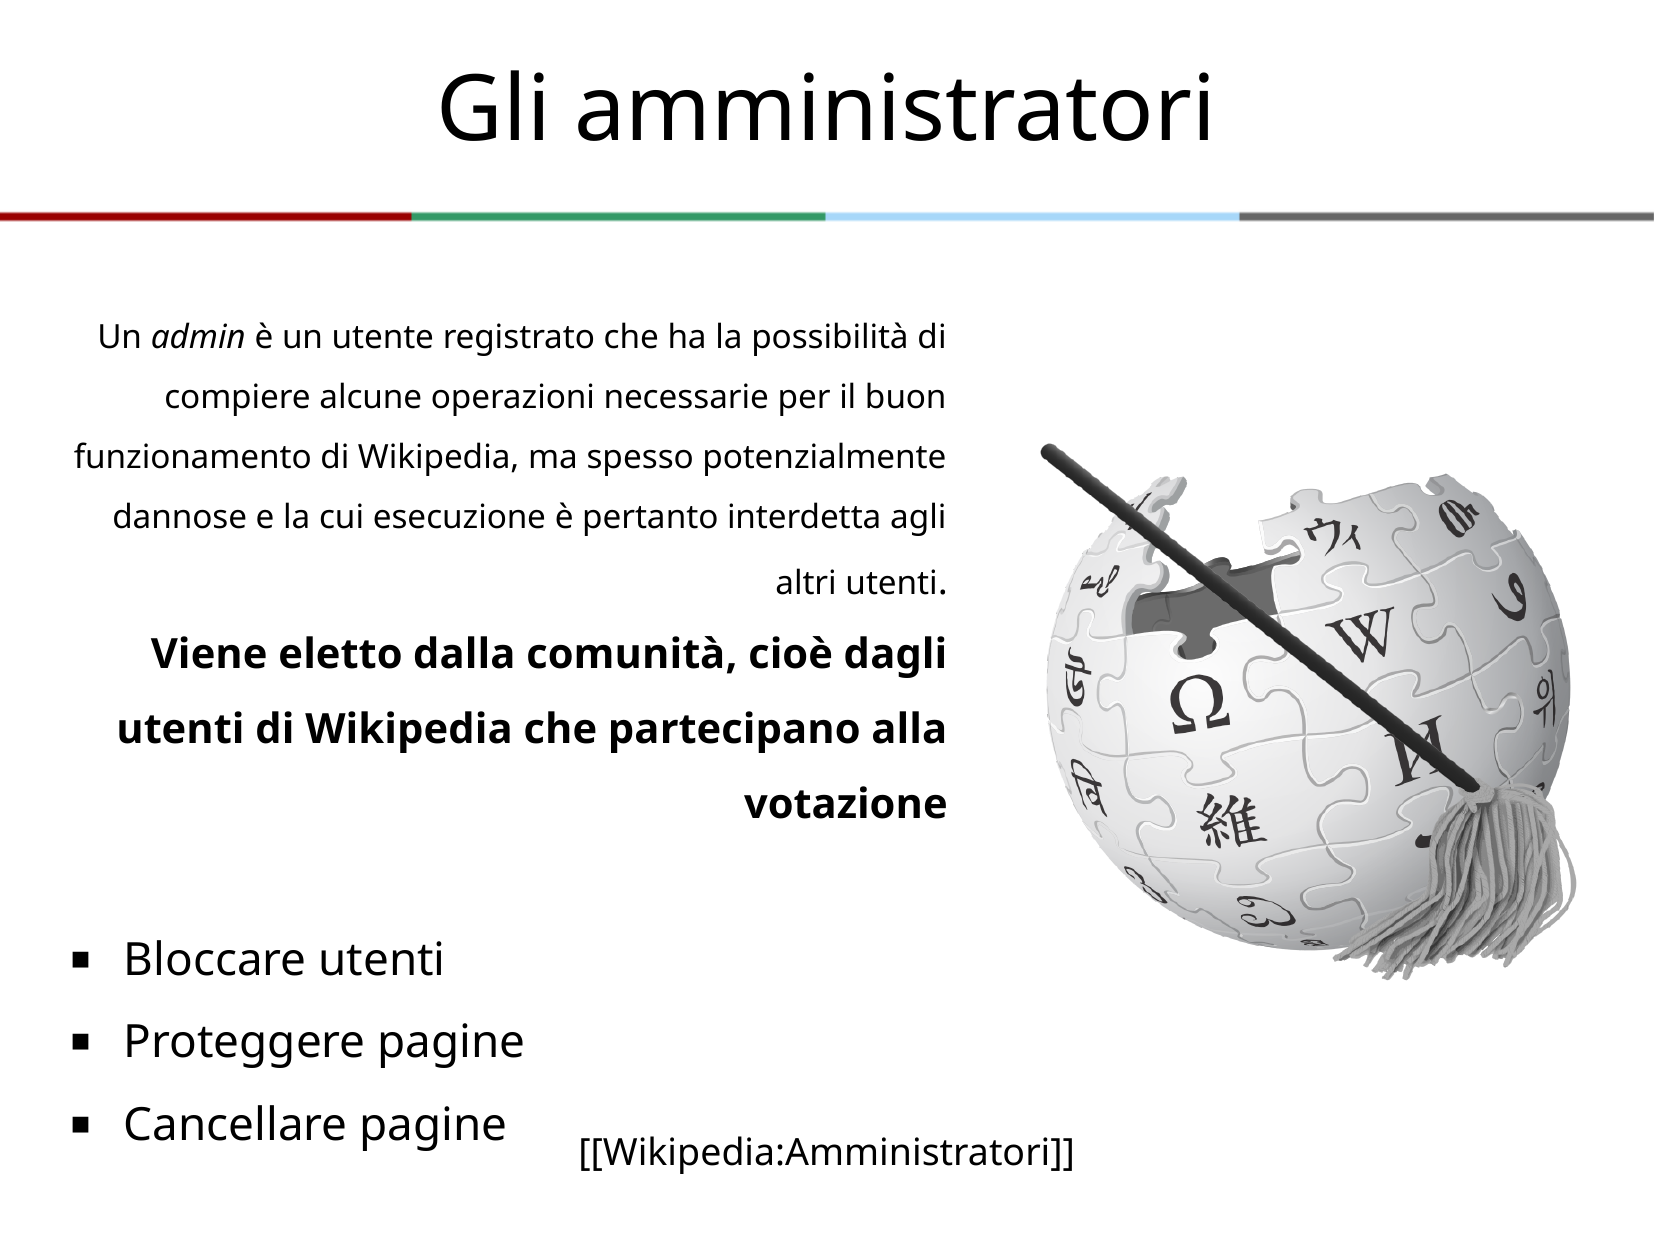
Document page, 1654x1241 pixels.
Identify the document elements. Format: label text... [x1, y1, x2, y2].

text_box [[Wikipedia:Amministratori]] [106, 1128, 1548, 1187]
text_box Gli amministratori [82, 0, 1571, 200]
picture [1039, 442, 1577, 981]
picture [0, 200, 1654, 235]
text_box Un admin è un utente registrato che ha la possibilità di compiere alcune operazioni necessarie per il buon funzionamento di Wikipedia, ma spesso potenzialmente dannose e la cui esecuzione è pertanto interdetta agli altri utenti. Viene eletto dalla comunità, cioè dagli utenti di Wikipedia che partecipano alla votazione Bloccare utenti Proteggere pagine Cancellare pagine [53, 295, 948, 1205]
